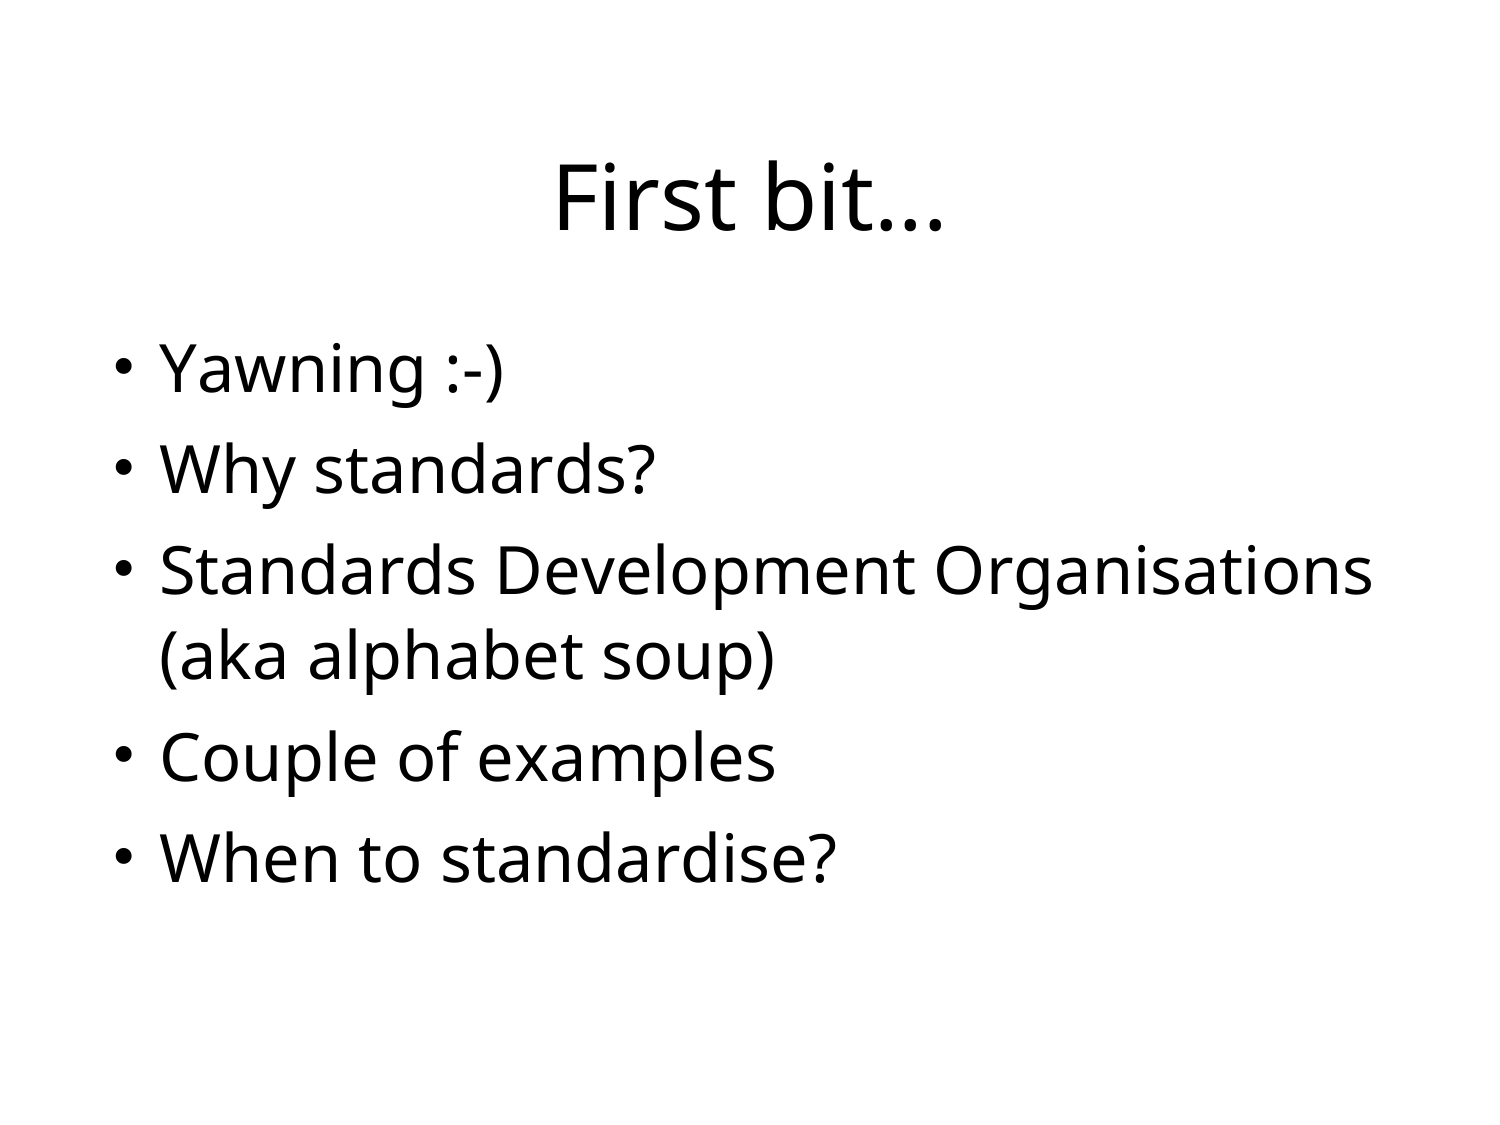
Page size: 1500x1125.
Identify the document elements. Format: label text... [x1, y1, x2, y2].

title First bit... [112, 99, 1388, 288]
list Yawning :-) Why standards? Standards Development Organisations (aka alphabet soup) Couple of examples When to standardise? [112, 324, 1388, 1000]
